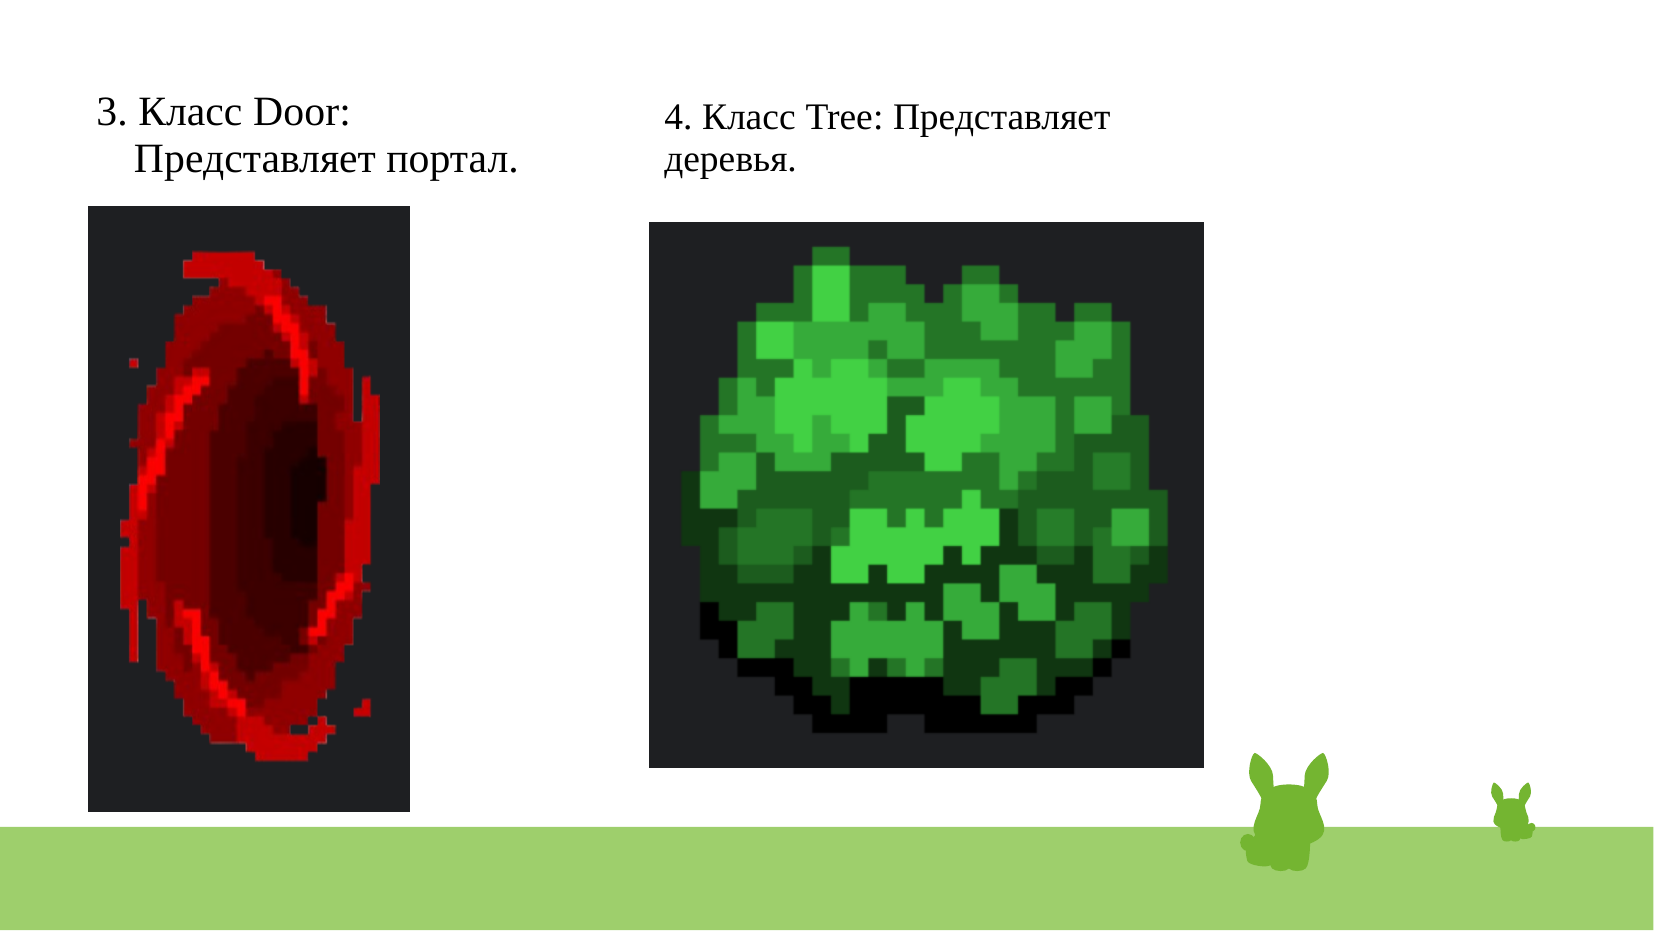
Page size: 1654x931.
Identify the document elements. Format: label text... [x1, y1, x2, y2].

picture [88, 206, 410, 812]
list 3. Класс Door: Представляет портал. [59, 88, 532, 621]
picture [649, 222, 1204, 768]
text_box 4. Класс Tree: Представляет деревья. [649, 88, 1182, 222]
